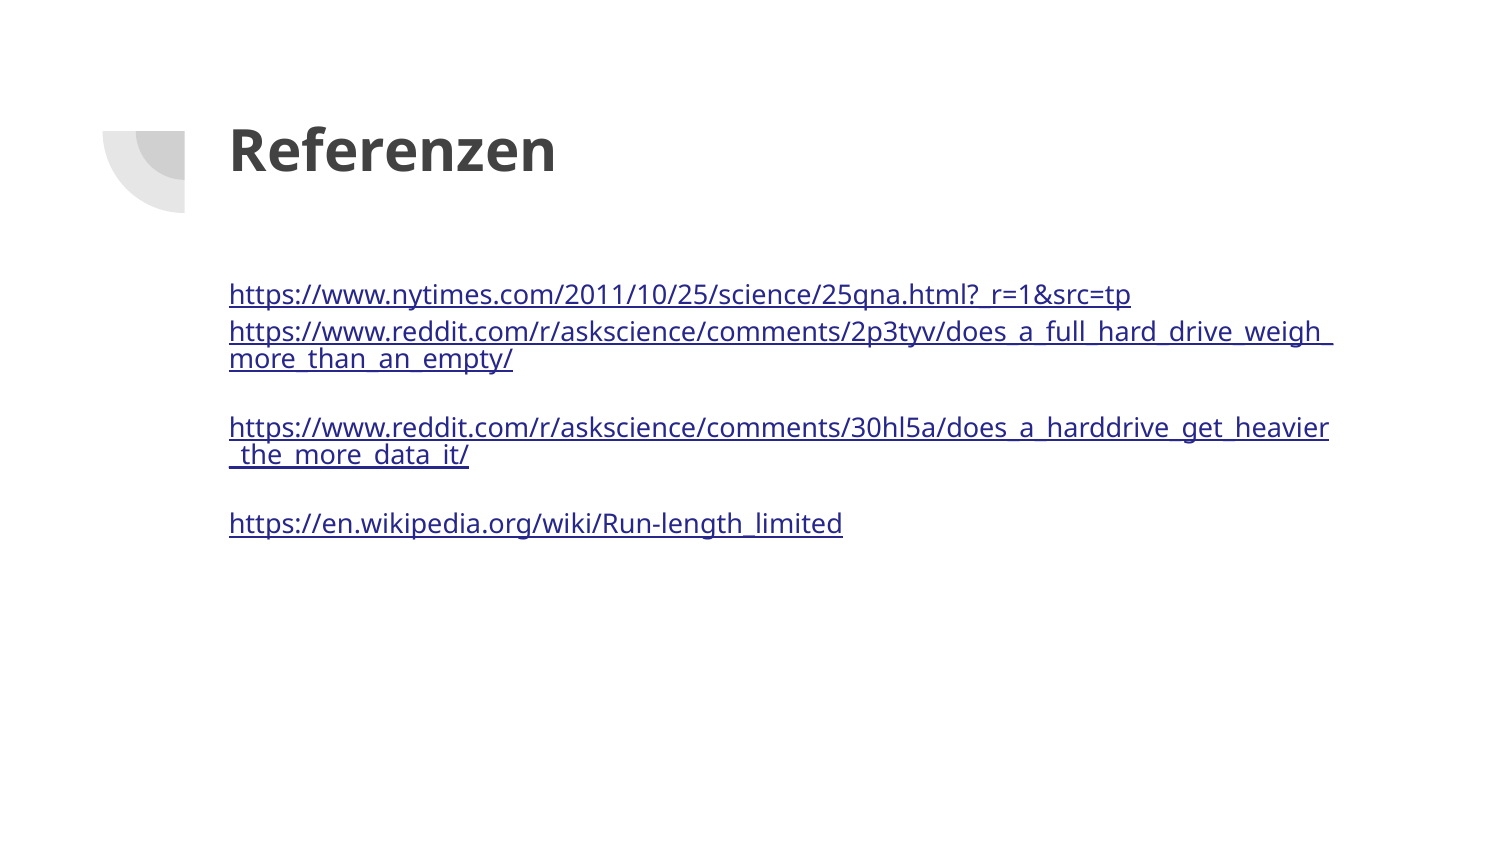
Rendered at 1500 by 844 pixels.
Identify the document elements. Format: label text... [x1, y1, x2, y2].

text_box https://www.nytimes.com/2011/10/25/science/25qna.html?_r=1&src=tp https://www.reddit.com/r/askscience/comments/2p3tyv/does_a_full_hard_drive_weigh_more_than_an_empty/ https://www.reddit.com/r/askscience/comments/30hl5a/does_a_harddrive_get_heavier_the_more_data_it/ https://en.wikipedia.org/wiki/Run-length_limited [213, 262, 1356, 844]
title Referenzen [213, 98, 1368, 263]
